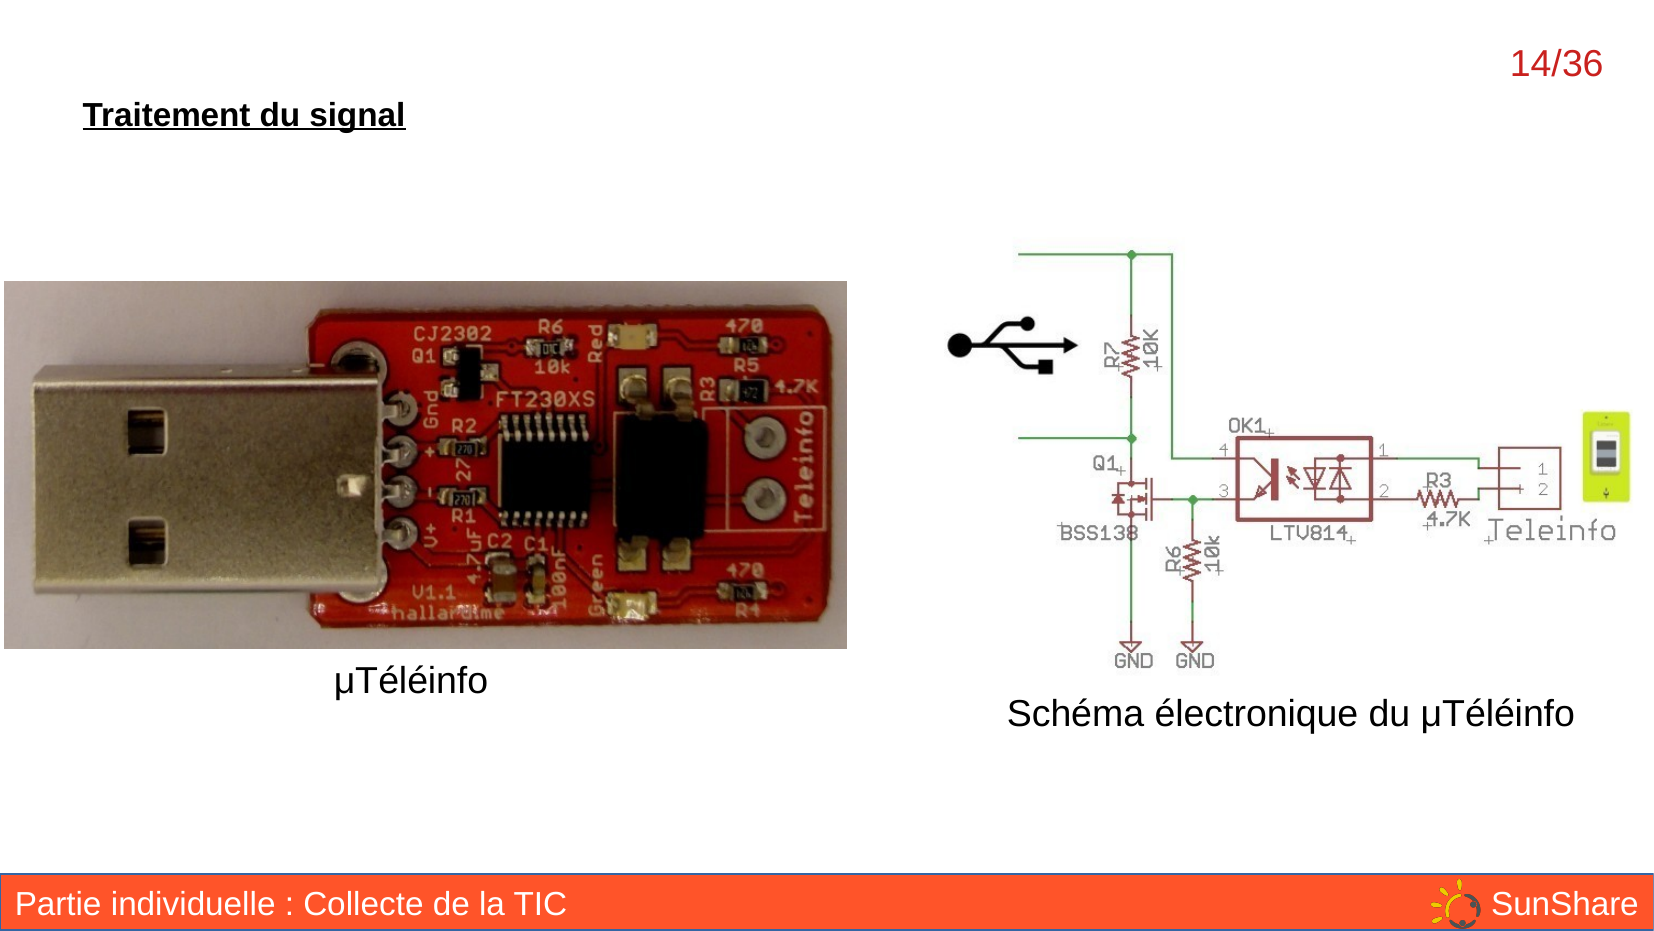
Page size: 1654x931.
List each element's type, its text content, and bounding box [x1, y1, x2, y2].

picture [1429, 877, 1483, 931]
title Traitement du signal [82, 37, 1571, 193]
text_box Schéma électronique du μTéléinfo [992, 685, 1595, 745]
text_box μTéléinfo [318, 651, 508, 709]
picture [944, 220, 1654, 710]
text_box Partie individuelle : Collecte de la TIC [0, 874, 650, 931]
picture [4, 281, 847, 649]
